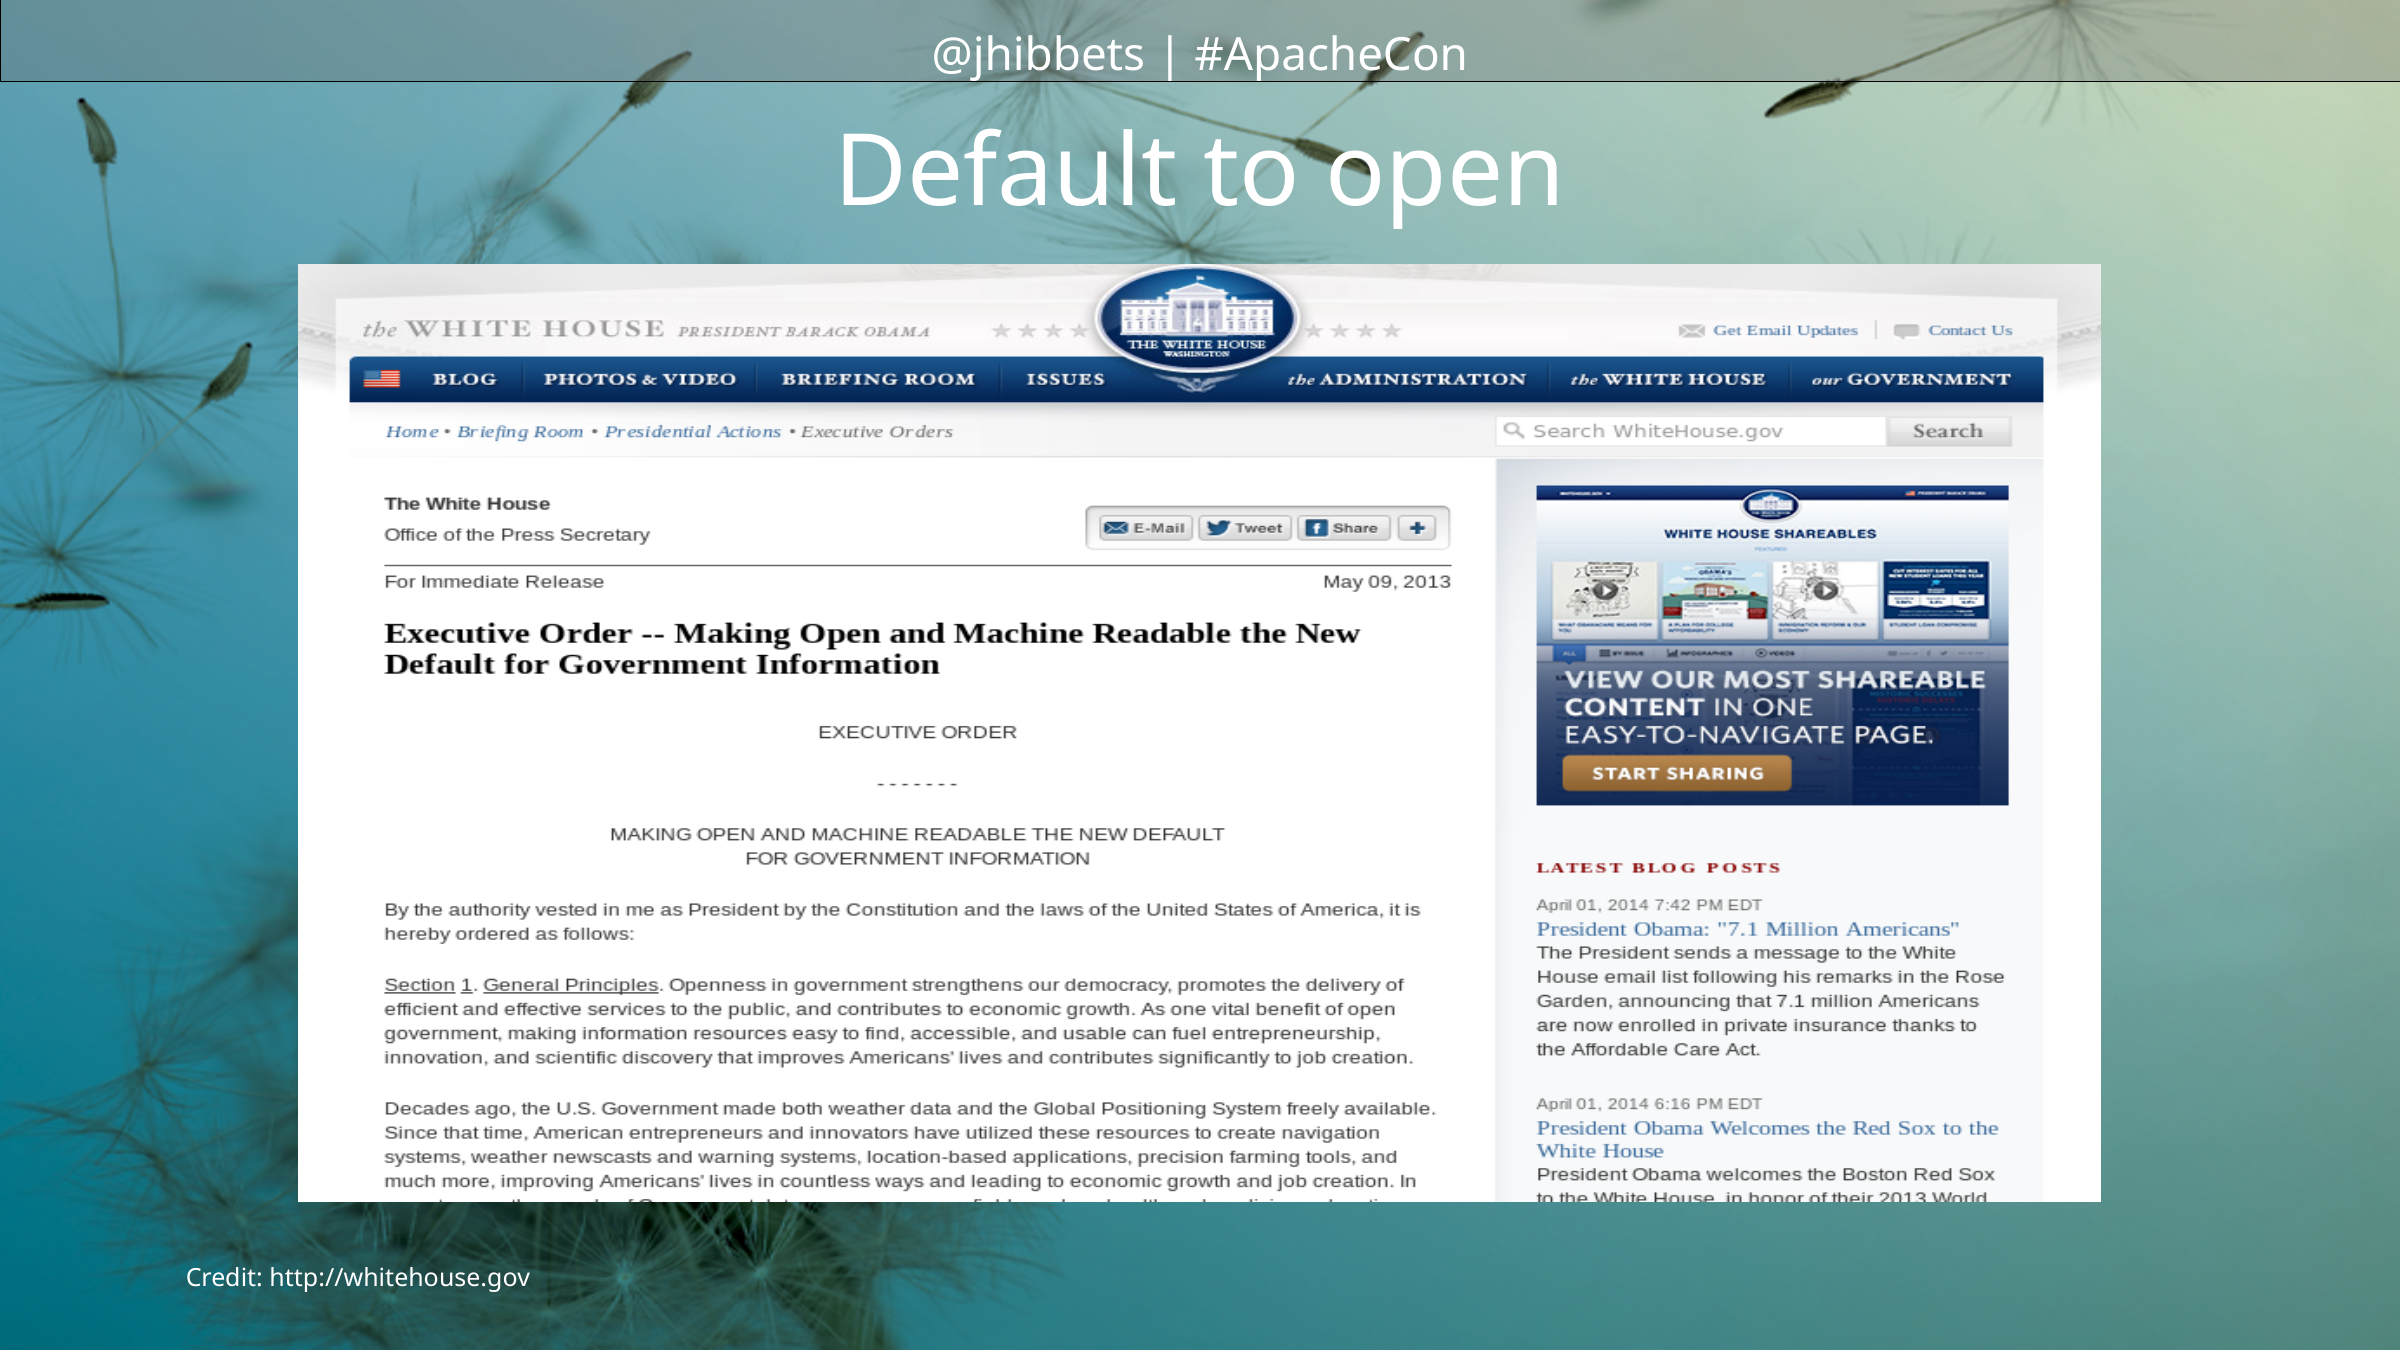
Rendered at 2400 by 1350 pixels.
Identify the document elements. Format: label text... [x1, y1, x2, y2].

text_box Credit: http://whitehouse.gov [171, 1252, 719, 1299]
picture [0, 82, 2400, 1350]
title Default to open [120, 53, 2281, 280]
